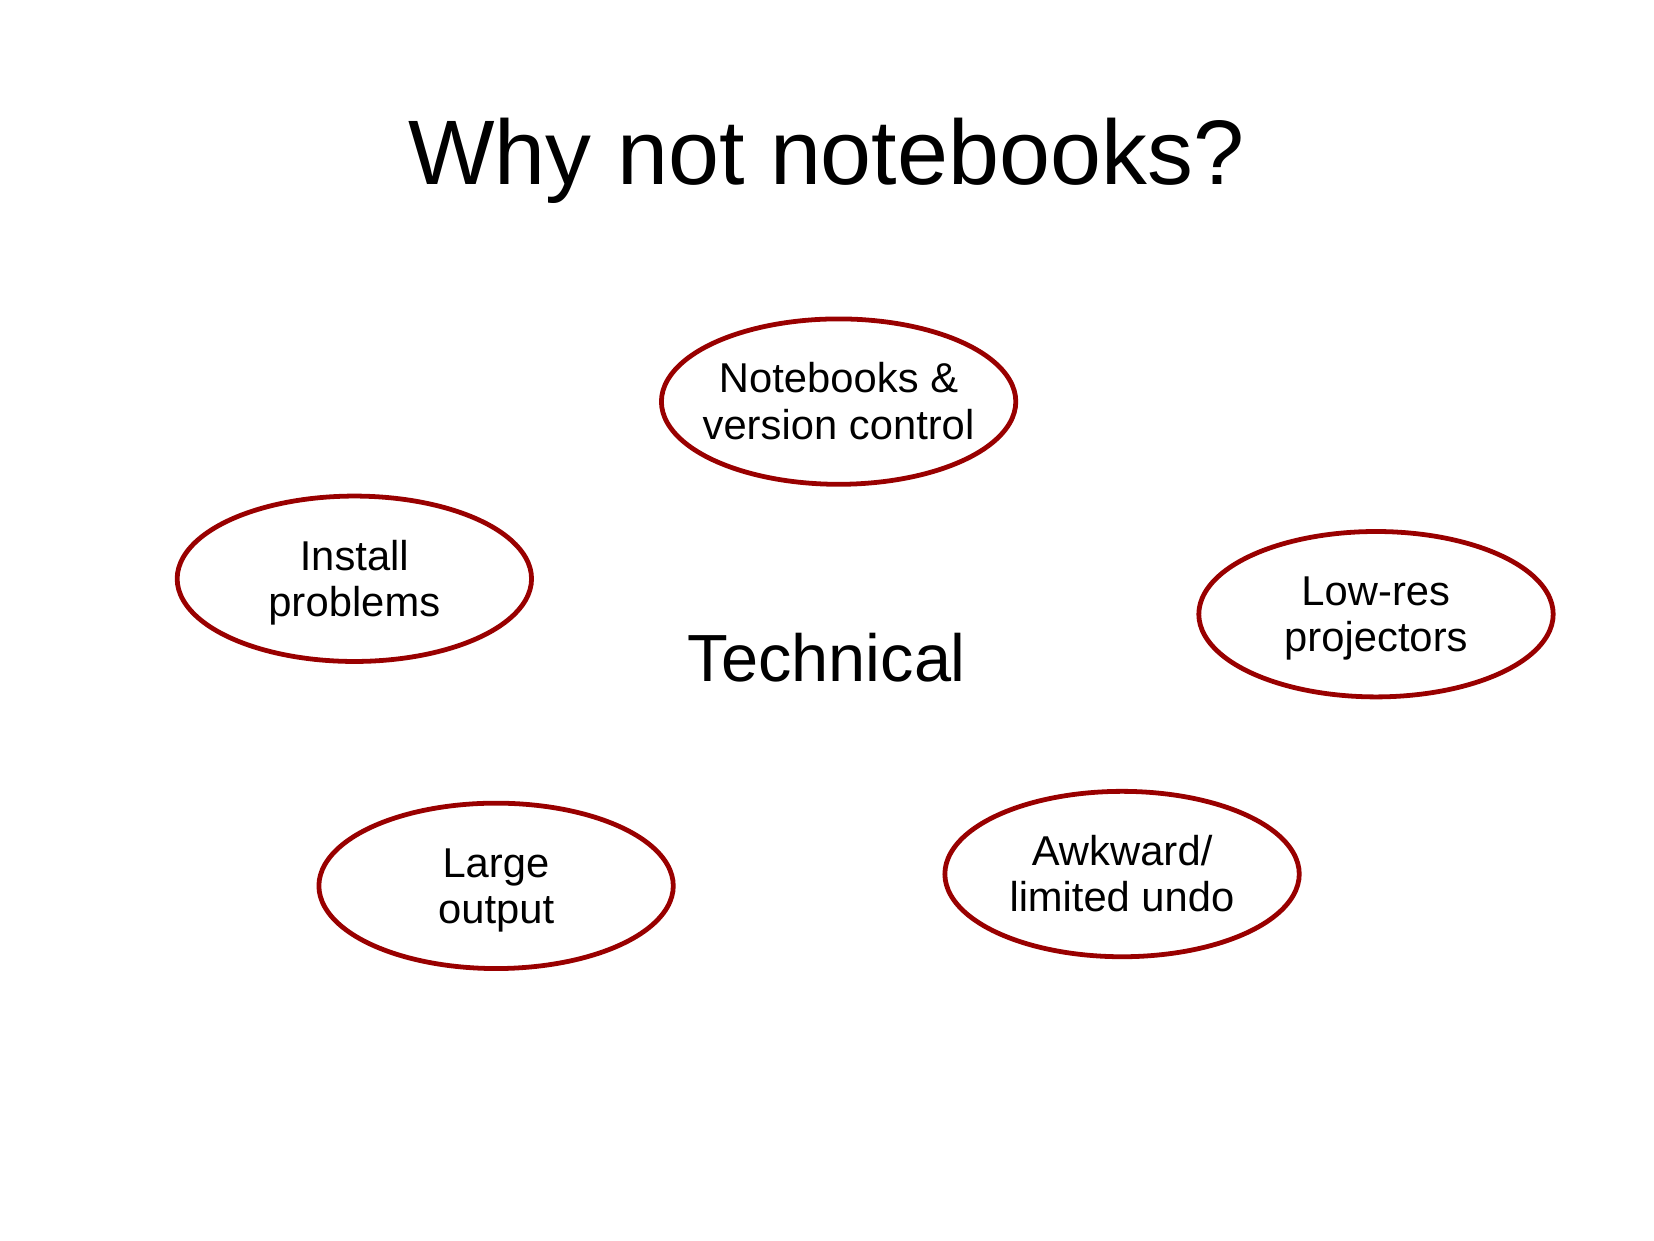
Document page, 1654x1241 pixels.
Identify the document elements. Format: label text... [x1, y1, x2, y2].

text_box Low-res projectors [1198, 531, 1554, 697]
text_box Awkward/ limited undo [944, 791, 1300, 957]
title Why not notebooks? [82, 49, 1571, 257]
text_box Large output [318, 803, 674, 969]
list Technical [463, 620, 1190, 721]
text_box Install problems [177, 496, 532, 662]
text_box Notebooks & version control [661, 318, 1016, 485]
